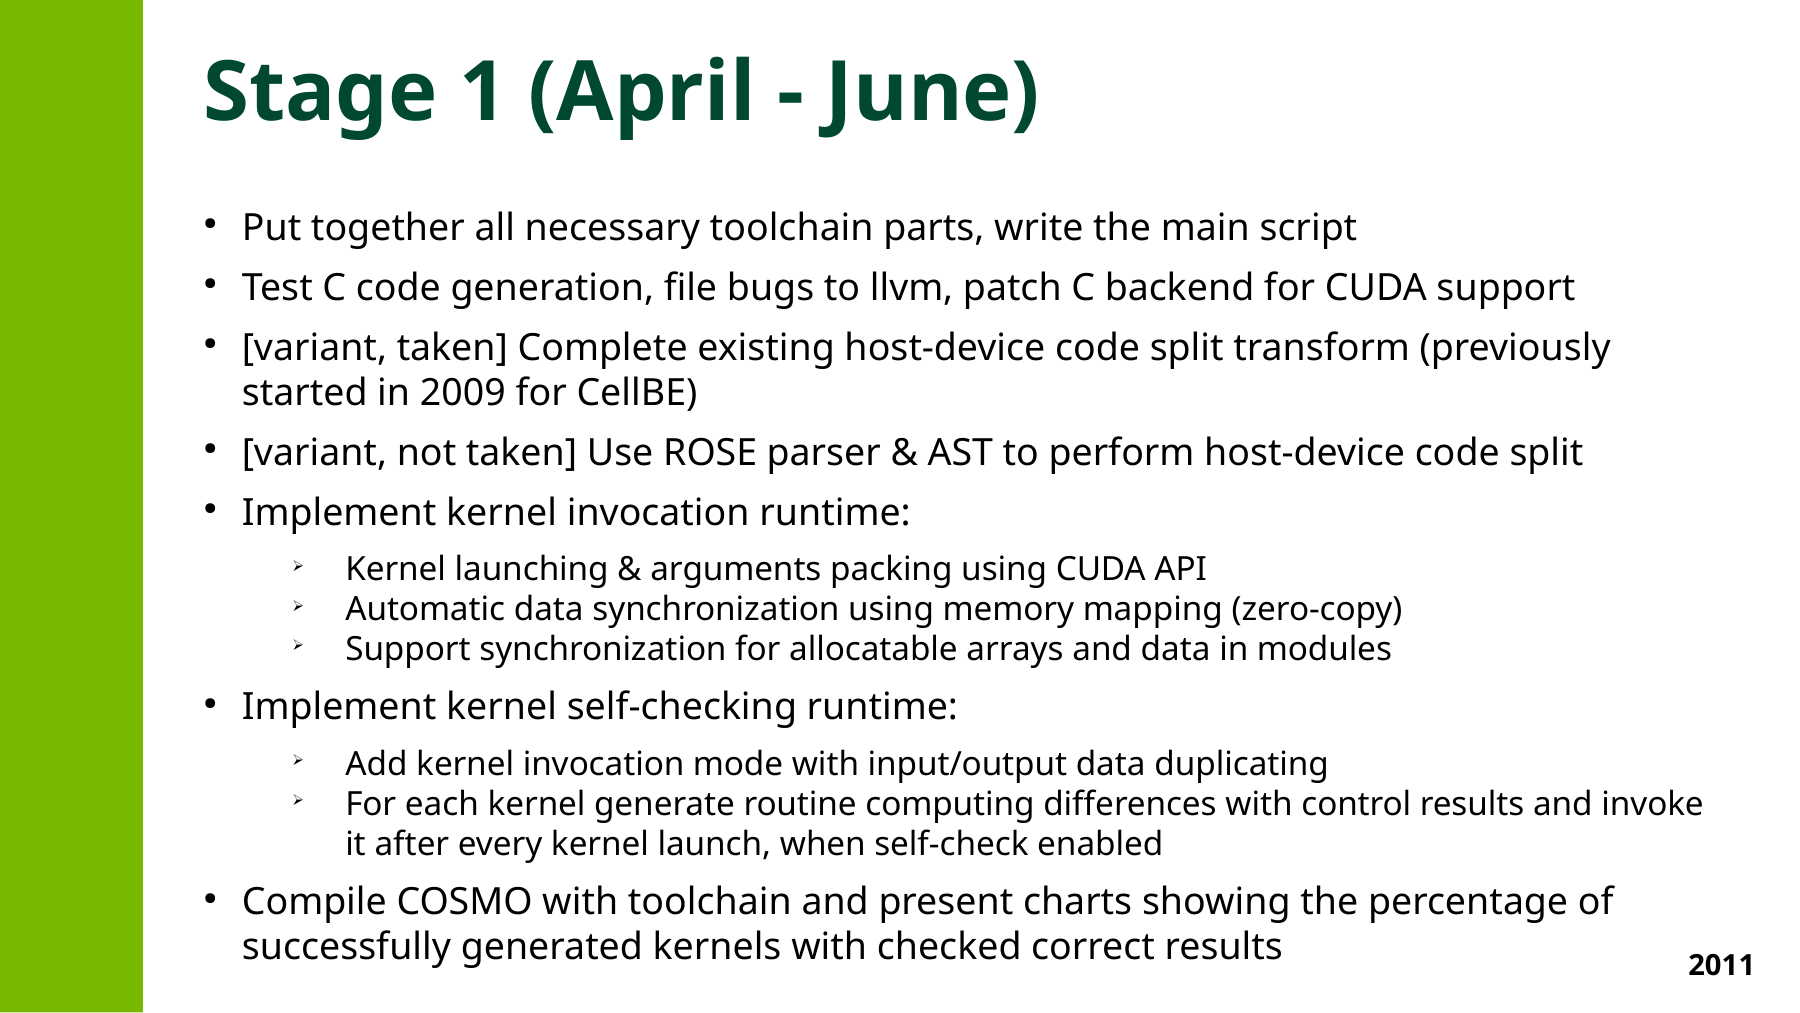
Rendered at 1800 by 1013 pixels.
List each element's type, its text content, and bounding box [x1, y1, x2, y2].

title Stage 1 (April - June) [188, 40, 1733, 195]
list Put together all necessary toolchain parts, write the main script Test C code generation, file bugs to llvm, patch C backend for CUDA support [variant, taken] Complete existing host-device code split transform (previously started in 2009 for CellBE) [variant, not taken] Use ROSE parser & AST to perform host-device code split Implement kernel invocation runtime: Kernel launching & arguments packing using CUDA API Automatic data synchronization using memory mapping (zero-copy) Support synchronization for allocatable arrays and data in modules Implement kernel self-checking runtime: Add kernel invocation mode with input/output data duplicating For each kernel generate routine computing differences with control results and invoke it after every kernel launch, when self-check enabled Compile COSMO with toolchain and present charts showing the percentage of successfully generated kernels with checked correct results [188, 195, 1733, 976]
